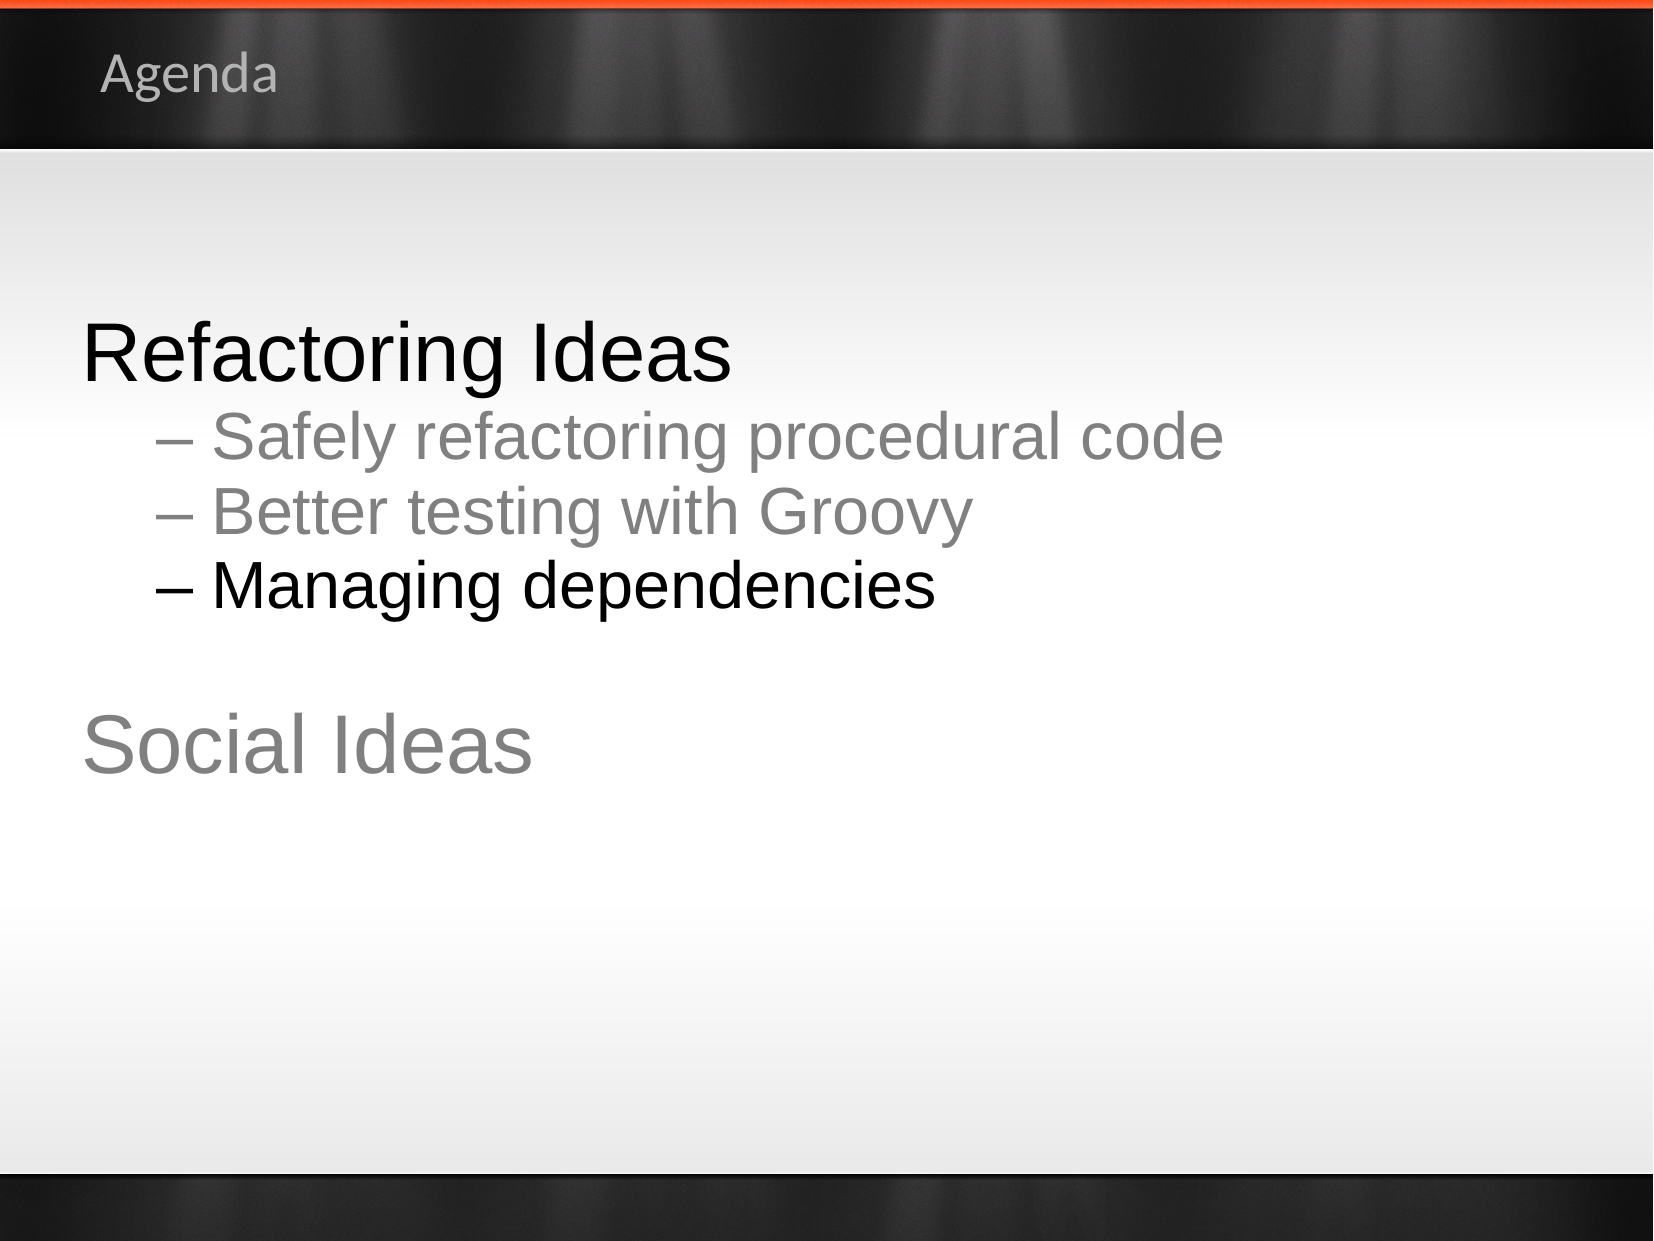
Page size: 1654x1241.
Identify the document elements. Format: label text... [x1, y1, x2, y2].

text_box Refactoring Ideas – Safely refactoring procedural code – Better testing with Groovy – Managing dependencies Social Ideas [80, 306, 1569, 1125]
title Agenda [100, 6, 1589, 151]
picture [0, 0, 1653, 1241]
